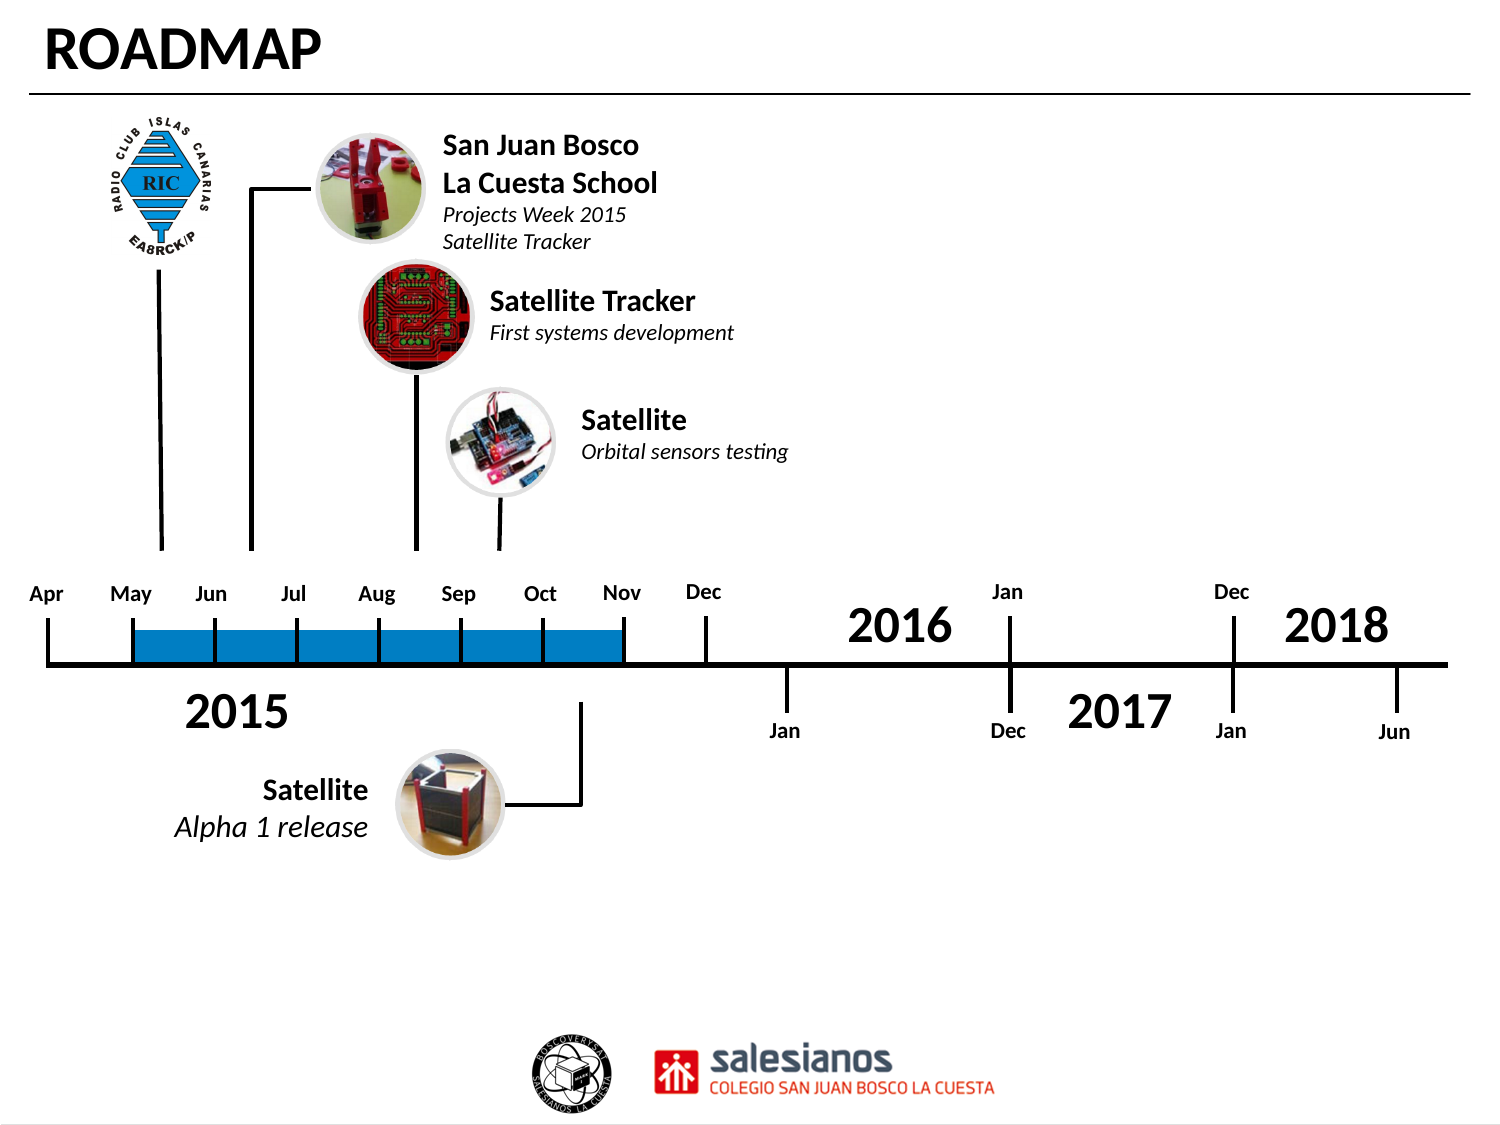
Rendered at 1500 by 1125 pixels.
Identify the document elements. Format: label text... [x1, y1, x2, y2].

text_box Satellite Alpha 1 release [94, 761, 384, 852]
text_box Sep [417, 571, 499, 614]
text_box Apr [5, 571, 88, 614]
text_box Satellite Tracker First systems development [475, 273, 956, 353]
text_box Dec [1178, 568, 1286, 612]
text_box Satellite Orbital sensors testing [566, 392, 897, 472]
text_box [381, 630, 459, 662]
text_box ROADMAP [29, 0, 1472, 90]
text_box 2015 [149, 668, 325, 747]
text_box Jun [1341, 708, 1448, 752]
text_box [135, 630, 213, 662]
text_box Dec [650, 569, 757, 612]
text_box [545, 630, 622, 662]
text_box Jan [731, 708, 839, 752]
text_box Jul [253, 571, 330, 614]
text_box Jan [954, 569, 1061, 612]
text_box Aug [330, 571, 417, 614]
text_box [299, 630, 377, 662]
text_box 2017 [1032, 669, 1208, 747]
text_box Jan [1177, 708, 1285, 751]
text_box Oct [499, 571, 582, 614]
text_box Nov [568, 570, 676, 613]
text_box [217, 630, 295, 662]
text_box [463, 630, 541, 662]
text_box San Juan Bosco La Cuesta School Projects Week 2015 Satellite Tracker [428, 117, 909, 262]
text_box May [88, 571, 170, 614]
picture [0, 0, 1500, 1125]
text_box 2016 [811, 583, 988, 661]
text_box 2018 [1248, 583, 1425, 661]
text_box Jun [170, 571, 253, 614]
text_box Dec [955, 708, 1062, 752]
